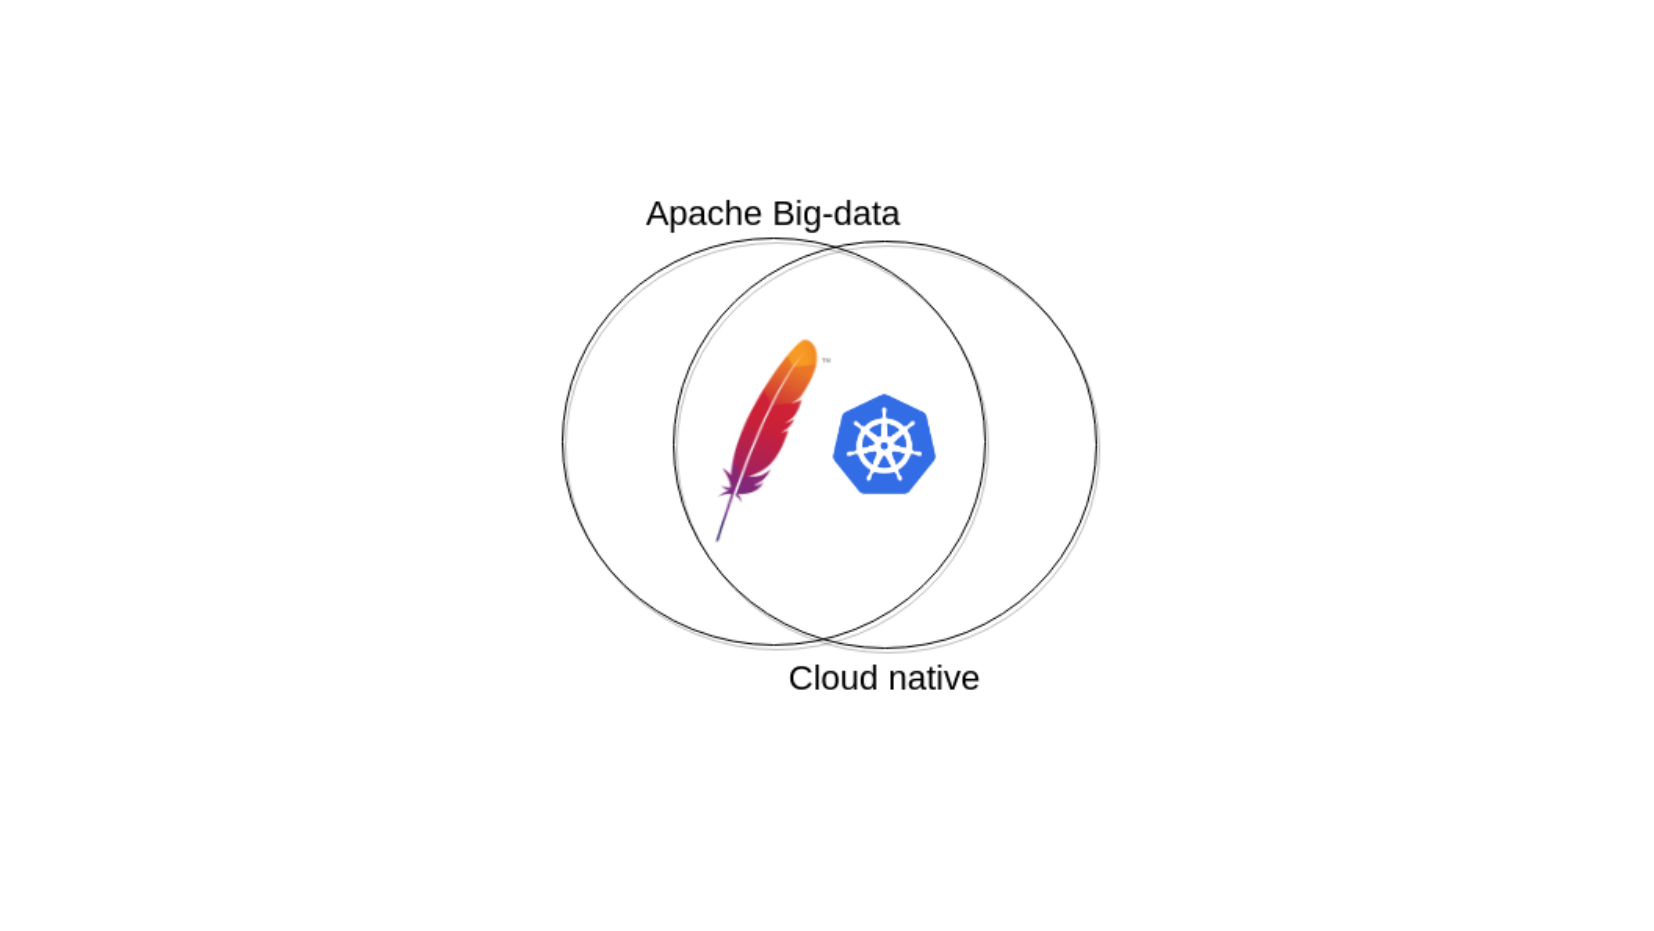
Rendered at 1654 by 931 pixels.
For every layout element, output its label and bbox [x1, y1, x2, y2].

picture [548, 183, 1124, 704]
